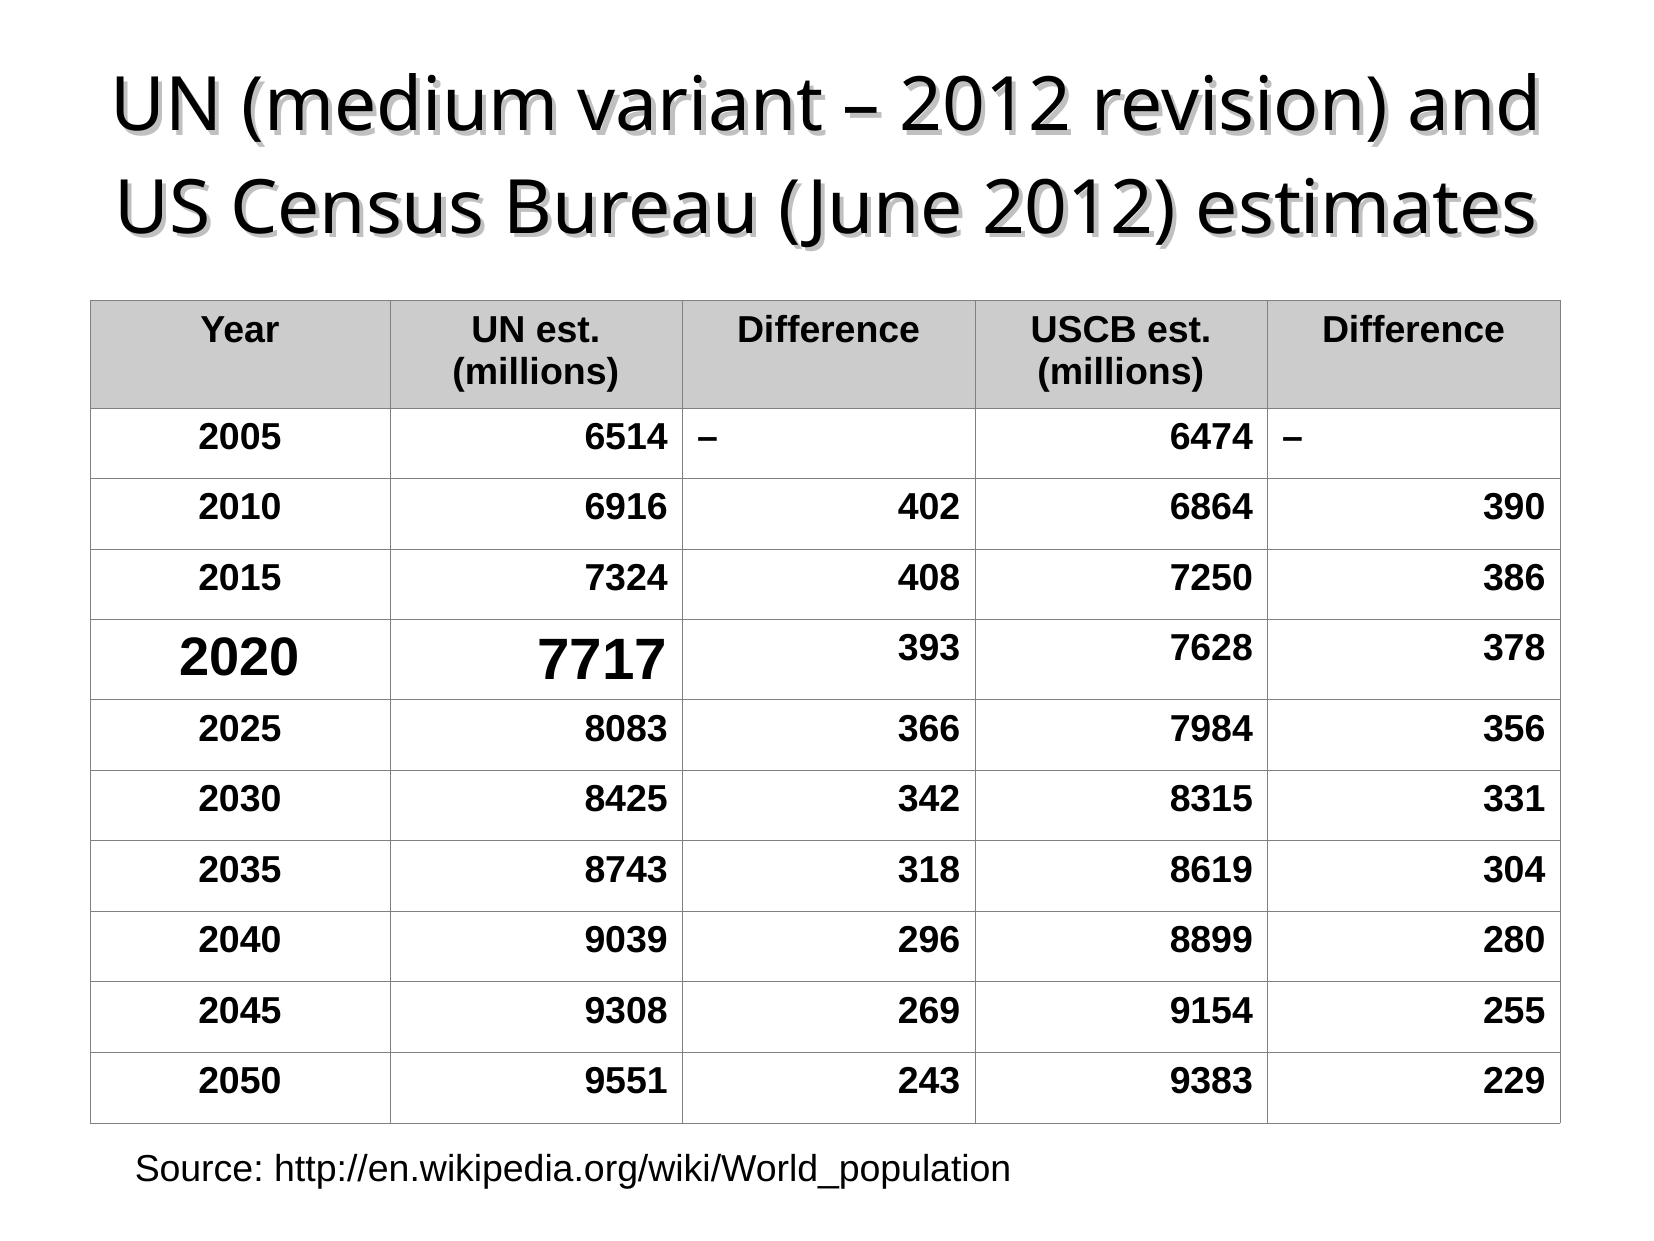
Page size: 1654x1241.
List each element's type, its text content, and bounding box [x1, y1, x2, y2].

table_cell 2015 [91, 550, 390, 619]
table_cell 7324 [391, 550, 682, 619]
table_cell 2020 [91, 620, 390, 699]
table_cell 356 [1268, 700, 1560, 770]
table_cell 331 [1268, 771, 1560, 840]
table_cell 243 [683, 1053, 975, 1123]
table_cell 296 [683, 912, 975, 981]
table_cell 390 [1268, 479, 1560, 549]
table_cell 386 [1268, 550, 1560, 619]
table_header Difference [683, 301, 975, 408]
table_cell – [683, 409, 975, 478]
table_cell 318 [683, 841, 975, 911]
table_cell 7250 [976, 550, 1267, 619]
table_cell 304 [1268, 841, 1560, 911]
table_cell 2040 [91, 912, 390, 981]
table_cell 9154 [976, 982, 1267, 1052]
table_cell 2025 [91, 700, 390, 770]
table_header USCB est. (millions) [976, 301, 1267, 408]
table_cell 8083 [391, 700, 682, 770]
table_cell 8619 [976, 841, 1267, 911]
table_cell 7628 [976, 620, 1267, 699]
text_box Source: http://en.wikipedia.org/wiki/World_population [120, 1140, 1546, 1197]
table_cell 2030 [91, 771, 390, 840]
table_cell 7984 [976, 700, 1267, 770]
table_cell 8315 [976, 771, 1267, 840]
table_cell 408 [683, 550, 975, 619]
table_cell 2045 [91, 982, 390, 1052]
table_cell 2050 [91, 1053, 390, 1123]
table_cell 9551 [391, 1053, 682, 1123]
table_cell 2035 [91, 841, 390, 911]
table_cell 378 [1268, 620, 1560, 699]
table_cell 393 [683, 620, 975, 699]
table_cell 2010 [91, 479, 390, 549]
table_cell 9308 [391, 982, 682, 1052]
table_cell 9383 [976, 1053, 1267, 1123]
table_cell 402 [683, 479, 975, 549]
table_cell 8425 [391, 771, 682, 840]
table_cell 6474 [976, 409, 1267, 478]
table_cell 342 [683, 771, 975, 840]
table_cell 6864 [976, 479, 1267, 549]
table_cell 255 [1268, 982, 1560, 1052]
table_cell 366 [683, 700, 975, 770]
table_cell 229 [1268, 1053, 1560, 1123]
table_cell 9039 [391, 912, 682, 981]
table_header Difference [1268, 301, 1560, 408]
table_header UN est. (millions) [391, 301, 682, 408]
table_cell 269 [683, 982, 975, 1052]
table_cell 7717 [391, 620, 682, 699]
table_cell – [1268, 409, 1560, 478]
table_cell 8899 [976, 912, 1267, 981]
table_cell 6514 [391, 409, 682, 478]
table_cell 280 [1268, 912, 1560, 981]
table_cell 8743 [391, 841, 682, 911]
table_header Year [91, 301, 390, 408]
table_cell 6916 [391, 479, 682, 549]
table_cell 2005 [91, 409, 390, 478]
title UN (medium variant – 2012 revision) and US Census Bureau (June 2012) estimates [82, 49, 1571, 257]
